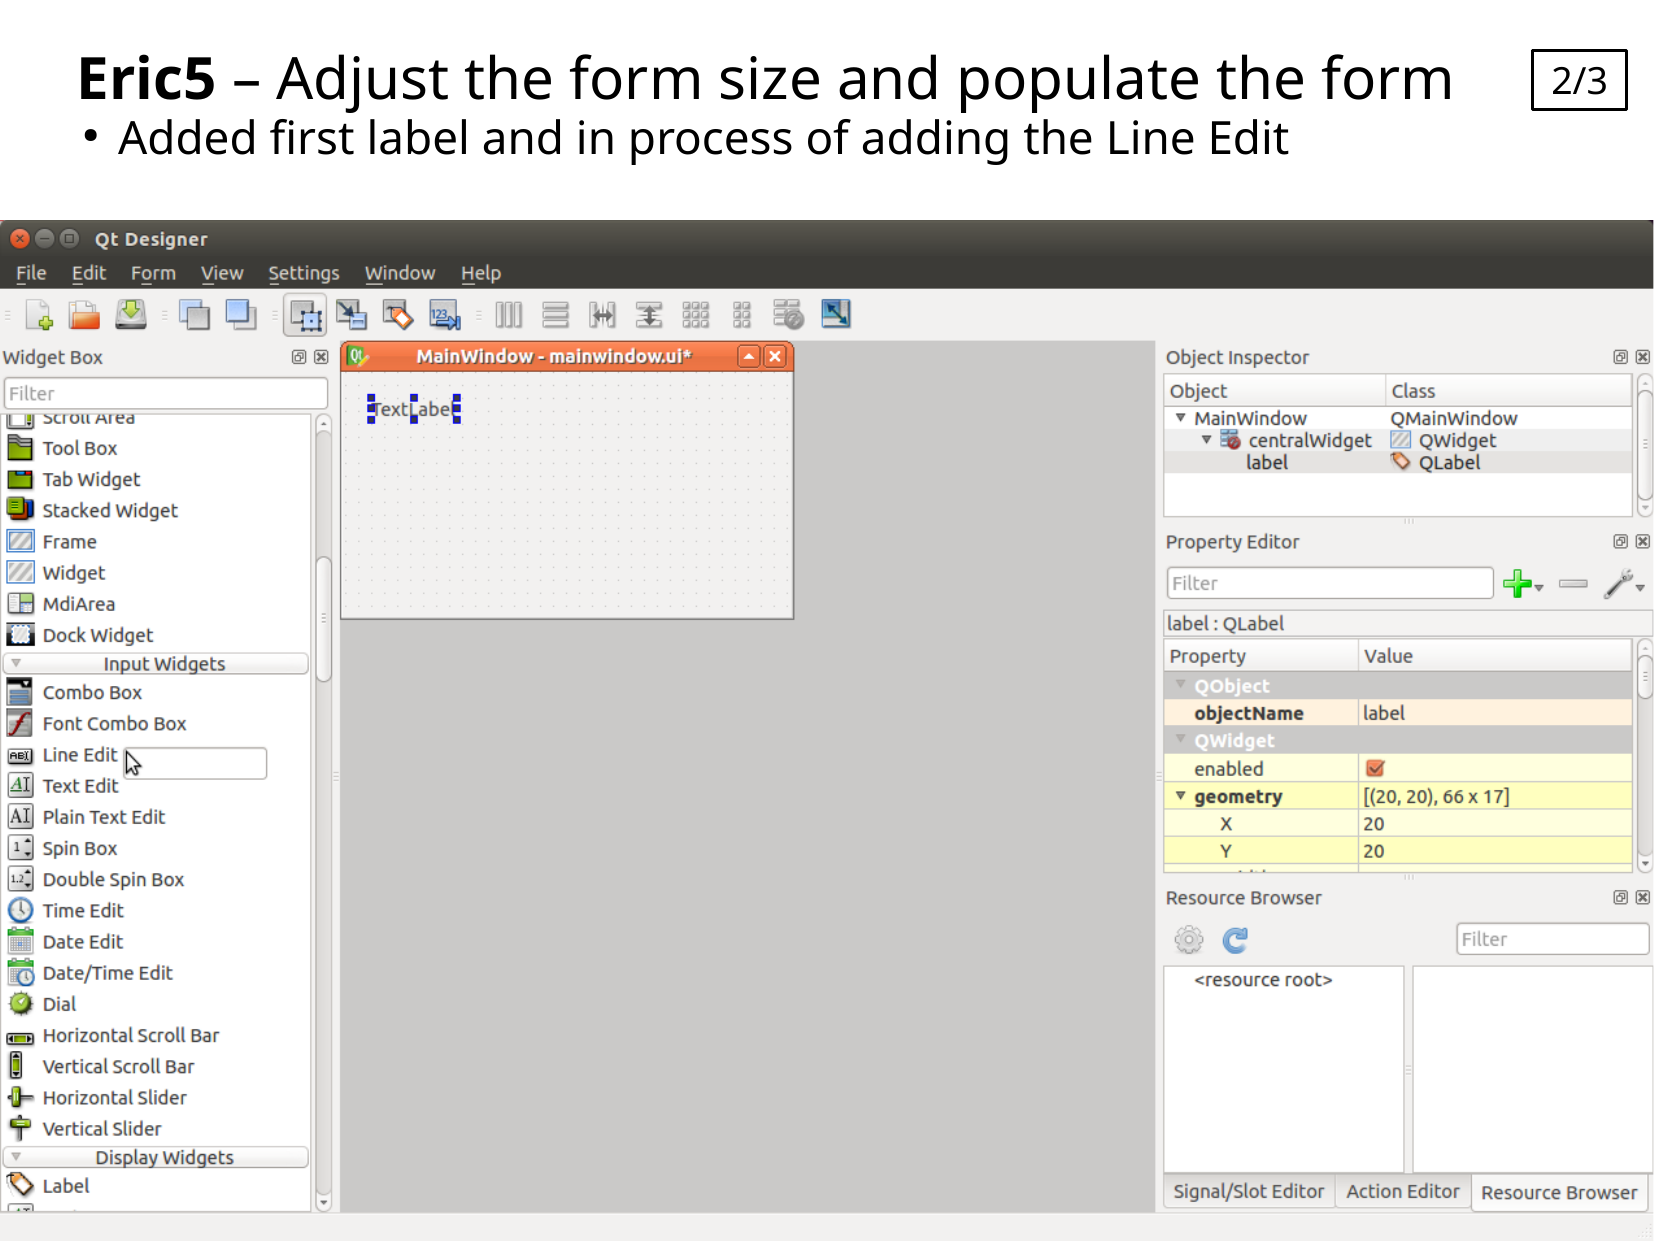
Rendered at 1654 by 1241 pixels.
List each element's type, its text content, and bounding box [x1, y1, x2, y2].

text_box Added first label and in process of adding the Line Edit [82, 94, 1571, 180]
title Eric5 – Adjust the form size and populate the form [76, 39, 1565, 115]
text_box 2/3 [1532, 50, 1627, 110]
picture [0, 220, 1654, 1241]
